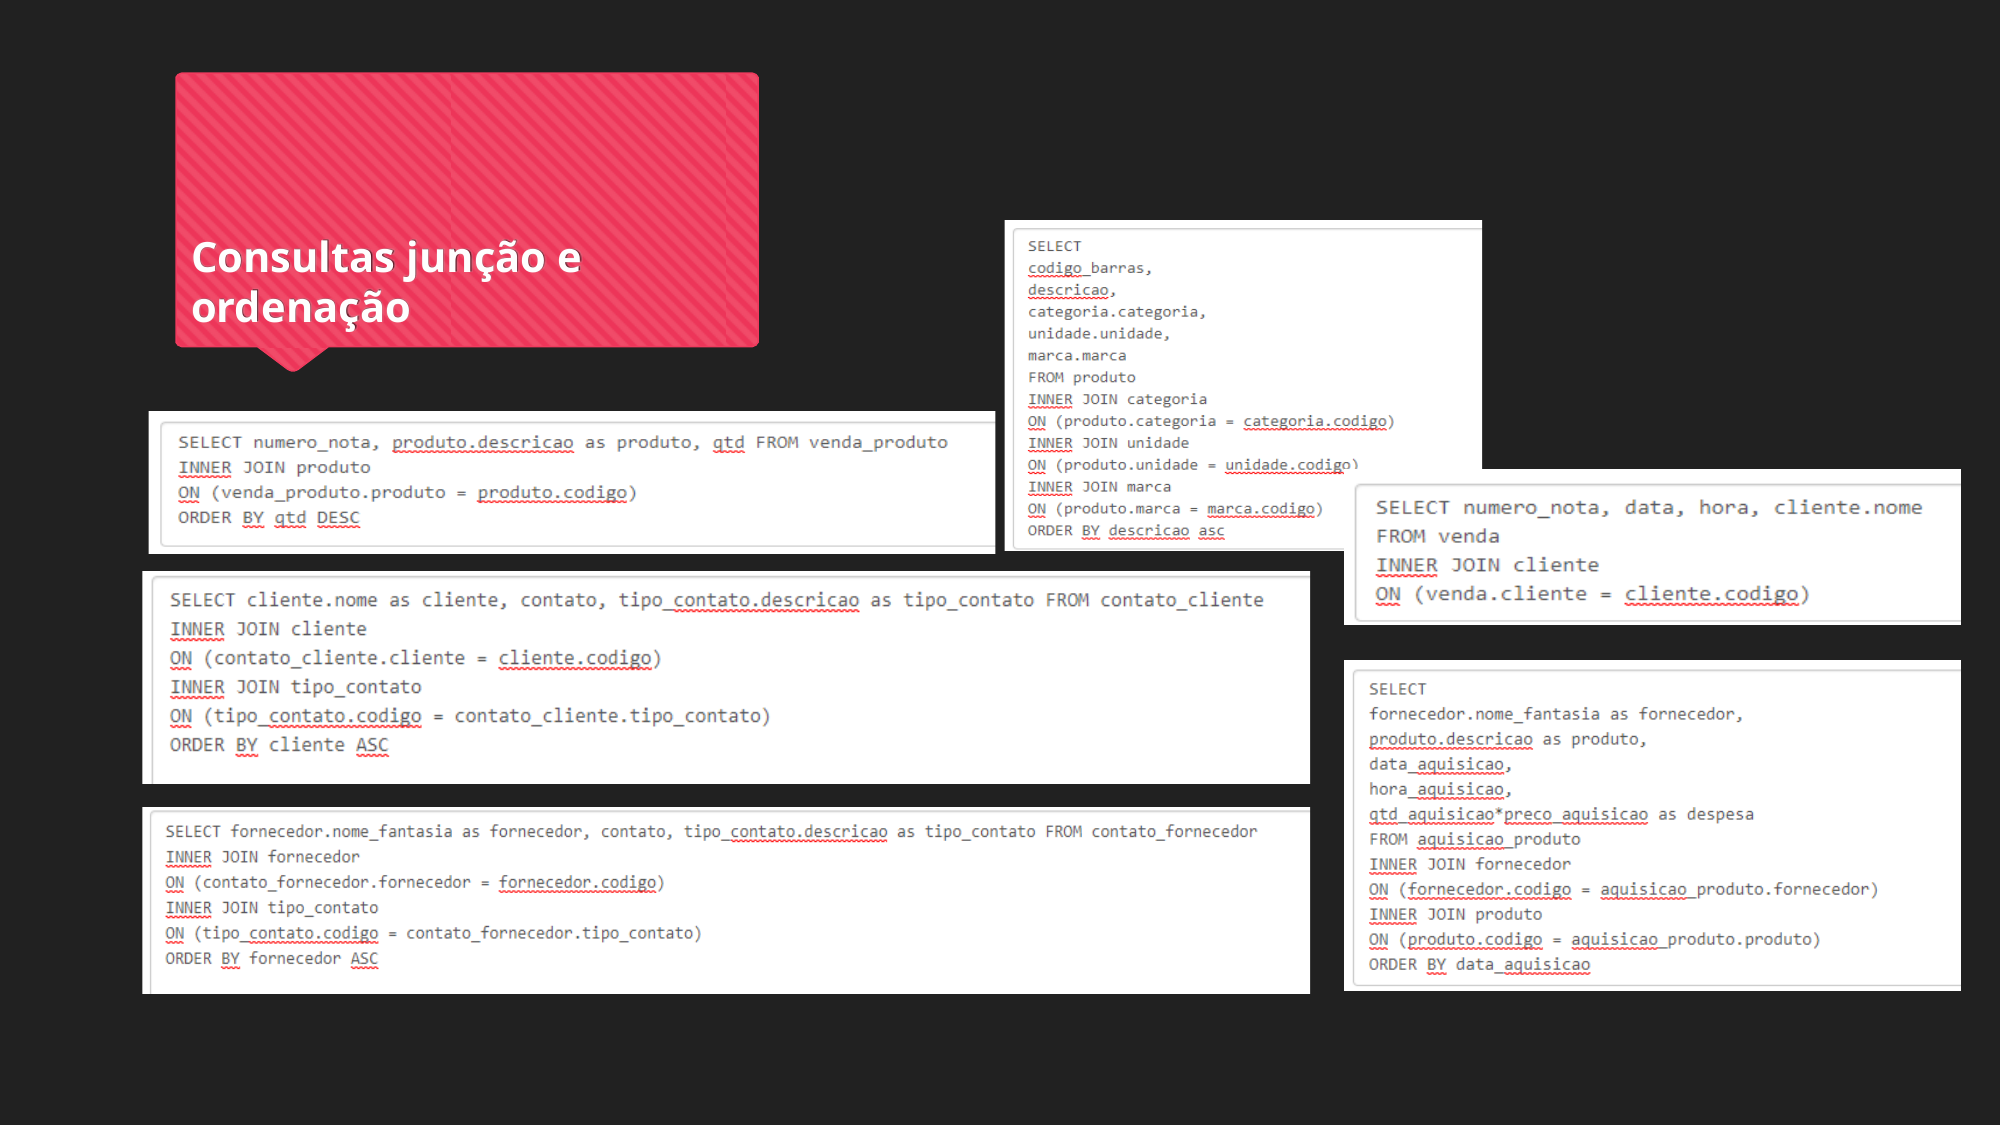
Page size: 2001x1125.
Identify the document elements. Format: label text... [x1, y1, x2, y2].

picture [1004, 220, 1961, 625]
picture [177, 339, 757, 370]
title Consultas junção e ordenação [176, 73, 758, 339]
picture [142, 571, 1311, 784]
picture [1344, 660, 1961, 991]
picture [142, 807, 1311, 994]
picture [148, 411, 996, 554]
